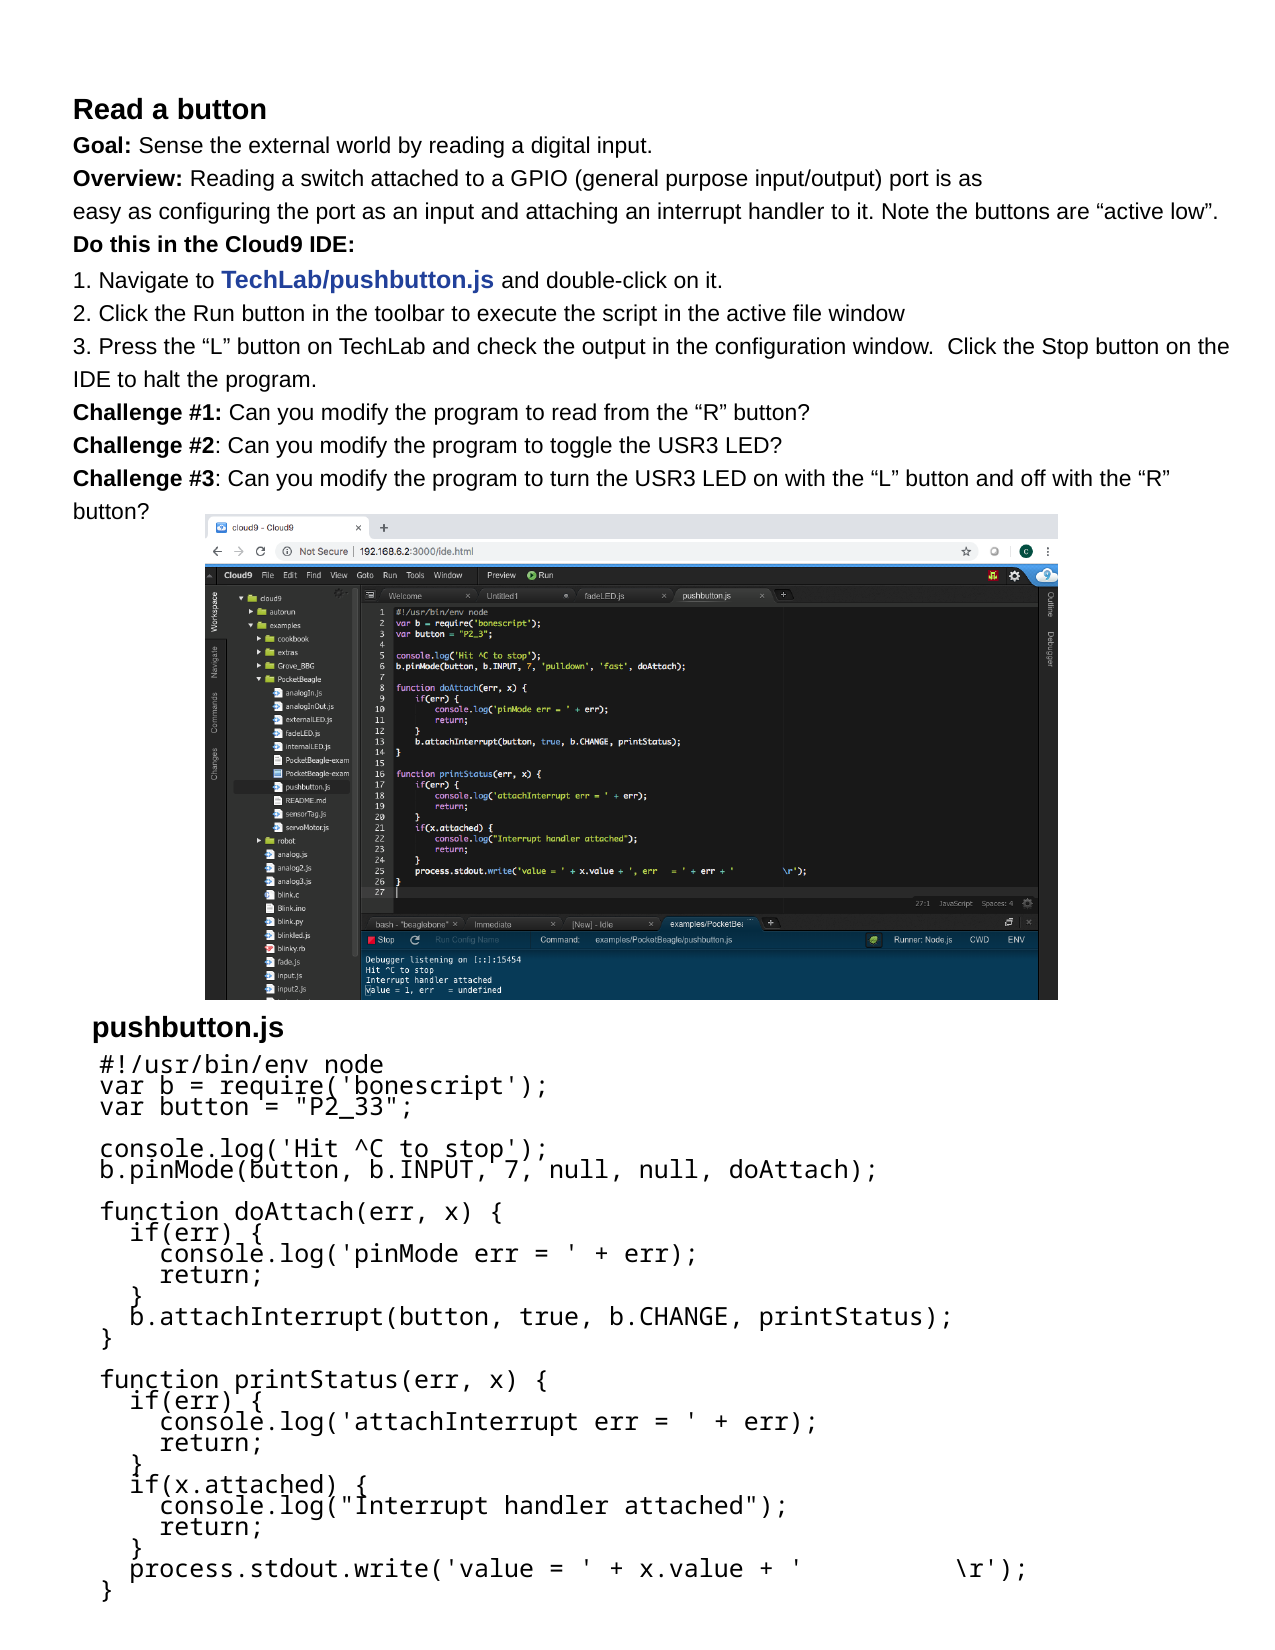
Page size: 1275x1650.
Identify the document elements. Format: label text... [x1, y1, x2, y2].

text_box pushbutton.js [77, 994, 300, 1052]
text_box #!/usr/bin/env node var b = require('bonescript'); var button = "P2_33"; console.log('Hit ^C to stop'); b.pinMode(button, b.INPUT, 7, null, null, doAttach); function doAttach(err, x) { if(err) { console.log('pinMode err = ' + err); return; } b.attachInterrupt(button, true, b.CHANGE, printStatus); } function printStatus(err, x) { if(err) { console.log('attachInterrupt err = ' + err); return; } if(x.attached) { console.log("Interrupt handler attached"); return; } process.stdout.write('value = ' + x.value + ' \r'); } [84, 1049, 1045, 1612]
text_box Read a button Goal: Sense the external world by reading a digital input. Overview: Reading a switch attached to a GPIO (general purpose input/output) port is as easy as configuring the port as an input and attaching an interrupt handler to it. Note the buttons are “active low”. Do this in the Cloud9 IDE: 1. Navigate to TechLab/pushbutton.js and double-click on it. 2. Click the Run button in the toolbar to execute the script in the active file window 3. Press the “L” button on TechLab and check the output in the configuration window. Click the Stop button on the IDE to halt the program. Challenge #1: Can you modify the program to read from the “R” button? Challenge #2: Can you modify the program to toggle the USR3 LED? Challenge #3: Can you modify the program to turn the USR3 LED on with the “L” button and off with the “R” button? [58, 76, 1248, 532]
picture [205, 514, 1058, 1000]
